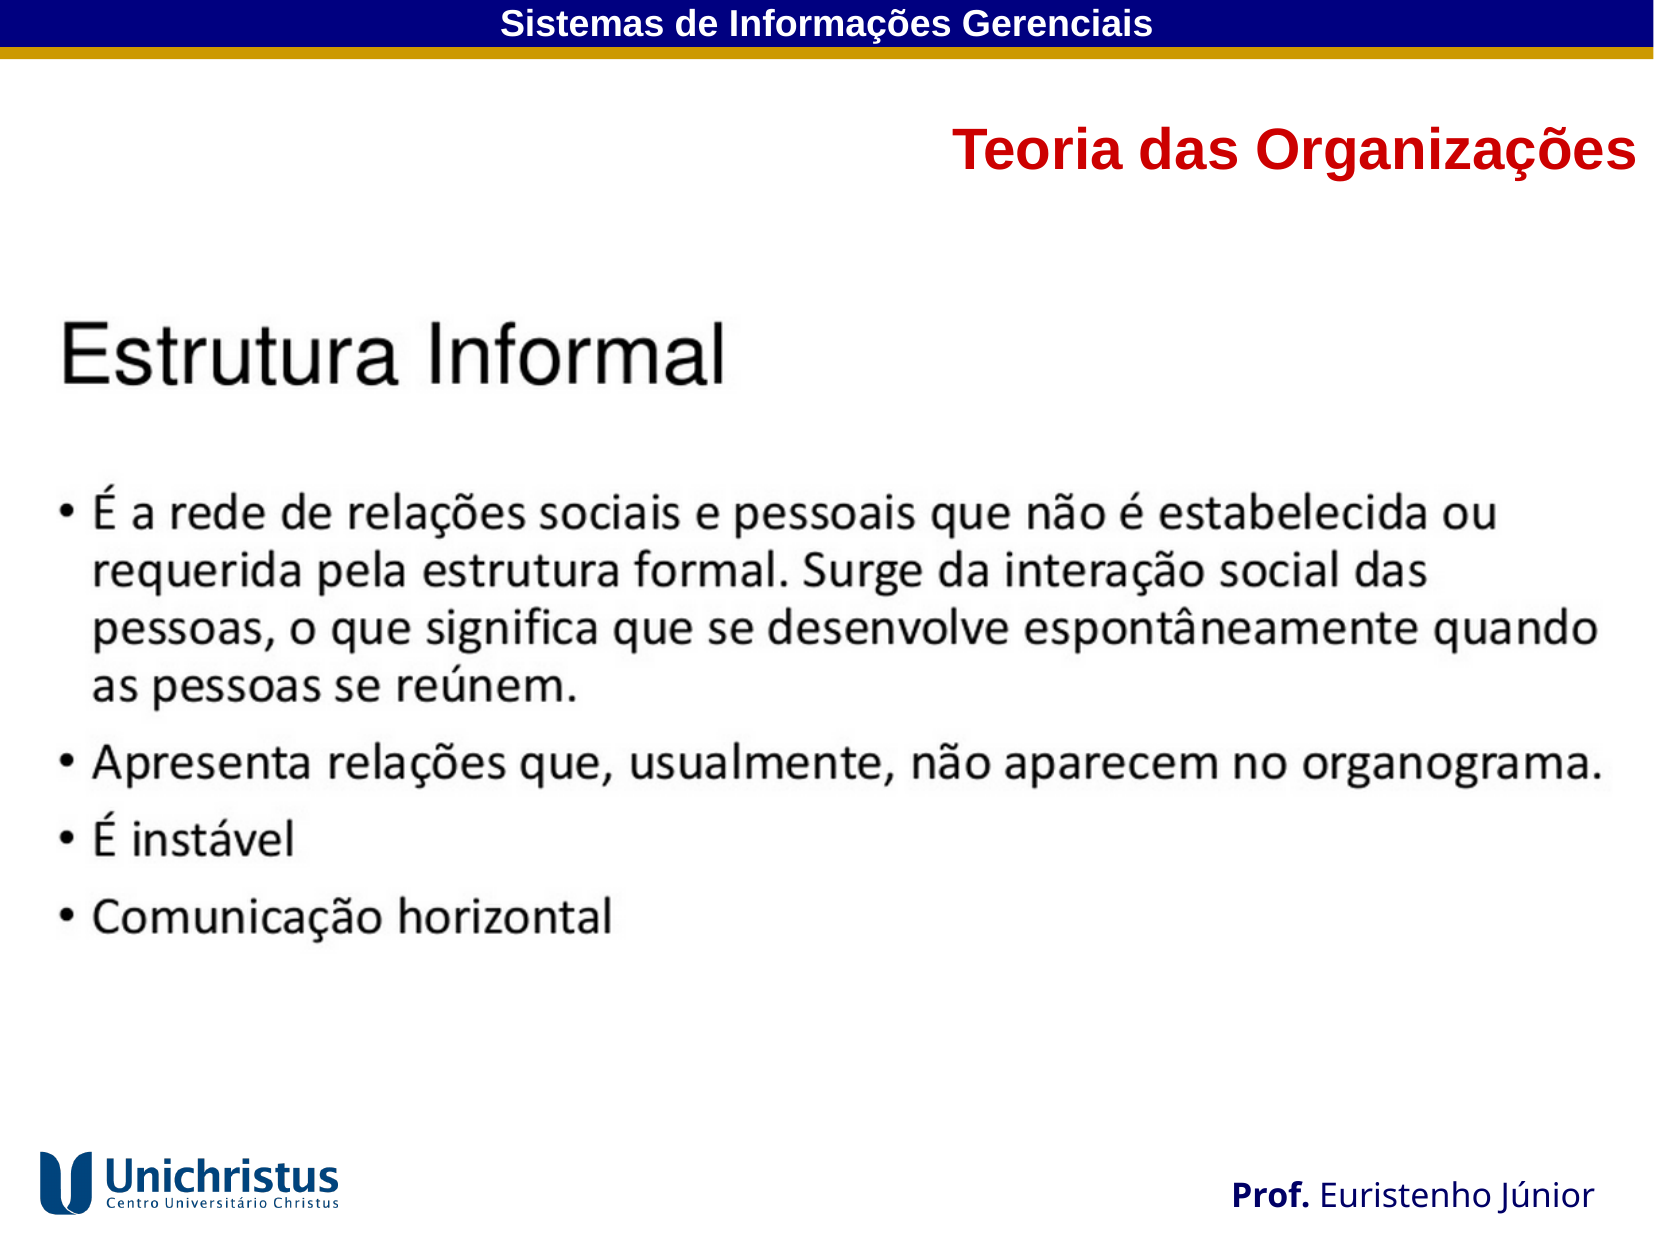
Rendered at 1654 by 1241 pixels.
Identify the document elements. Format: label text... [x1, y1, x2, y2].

picture [56, 314, 1613, 954]
picture [35, 1148, 343, 1217]
text_box [0, 47, 1654, 60]
text_box Sistemas de Informações Gerenciais [0, 0, 1654, 47]
text_box Prof. Euristenho Júnior [1216, 1163, 1654, 1224]
text_box Teoria das Organizações [937, 109, 1654, 190]
